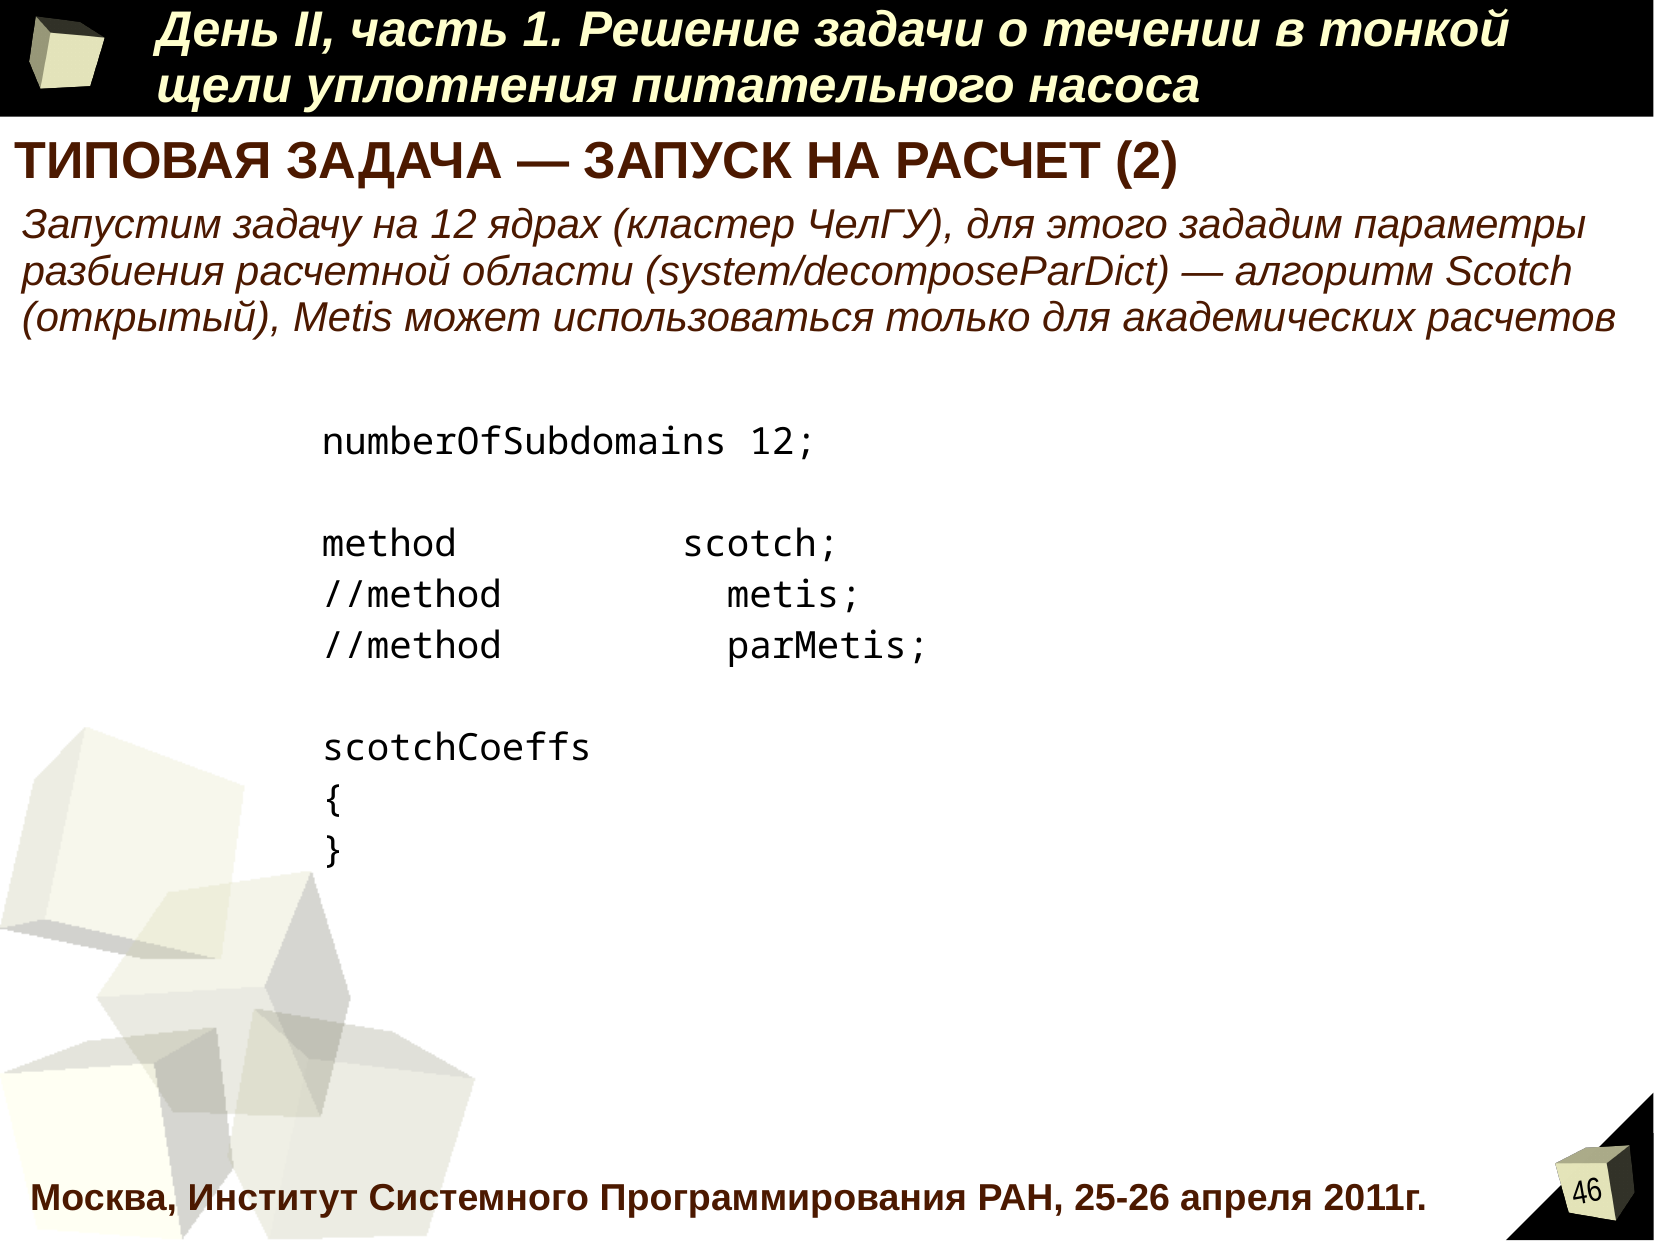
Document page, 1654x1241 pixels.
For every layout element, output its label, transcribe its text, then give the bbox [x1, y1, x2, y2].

text_box Запустим задачу на 12 ядрах (кластер ЧелГУ), для этого зададим параметры разбиения расчетной области (system/decomposeParDict) — алгоритм Scotch (открытый), Metis может использоваться только для академических расчетов [7, 193, 1654, 406]
text_box ТИПОВАЯ ЗАДАЧА — ЗАПУСК НА РАСЧЕТ (2) [0, 124, 1654, 214]
picture [464, 1193, 472, 1198]
text_box numberOfSubdomains 12; method scotch; //method metis; //method parMetis; scotchCoeffs { } [307, 406, 1252, 807]
picture [0, 726, 477, 1241]
